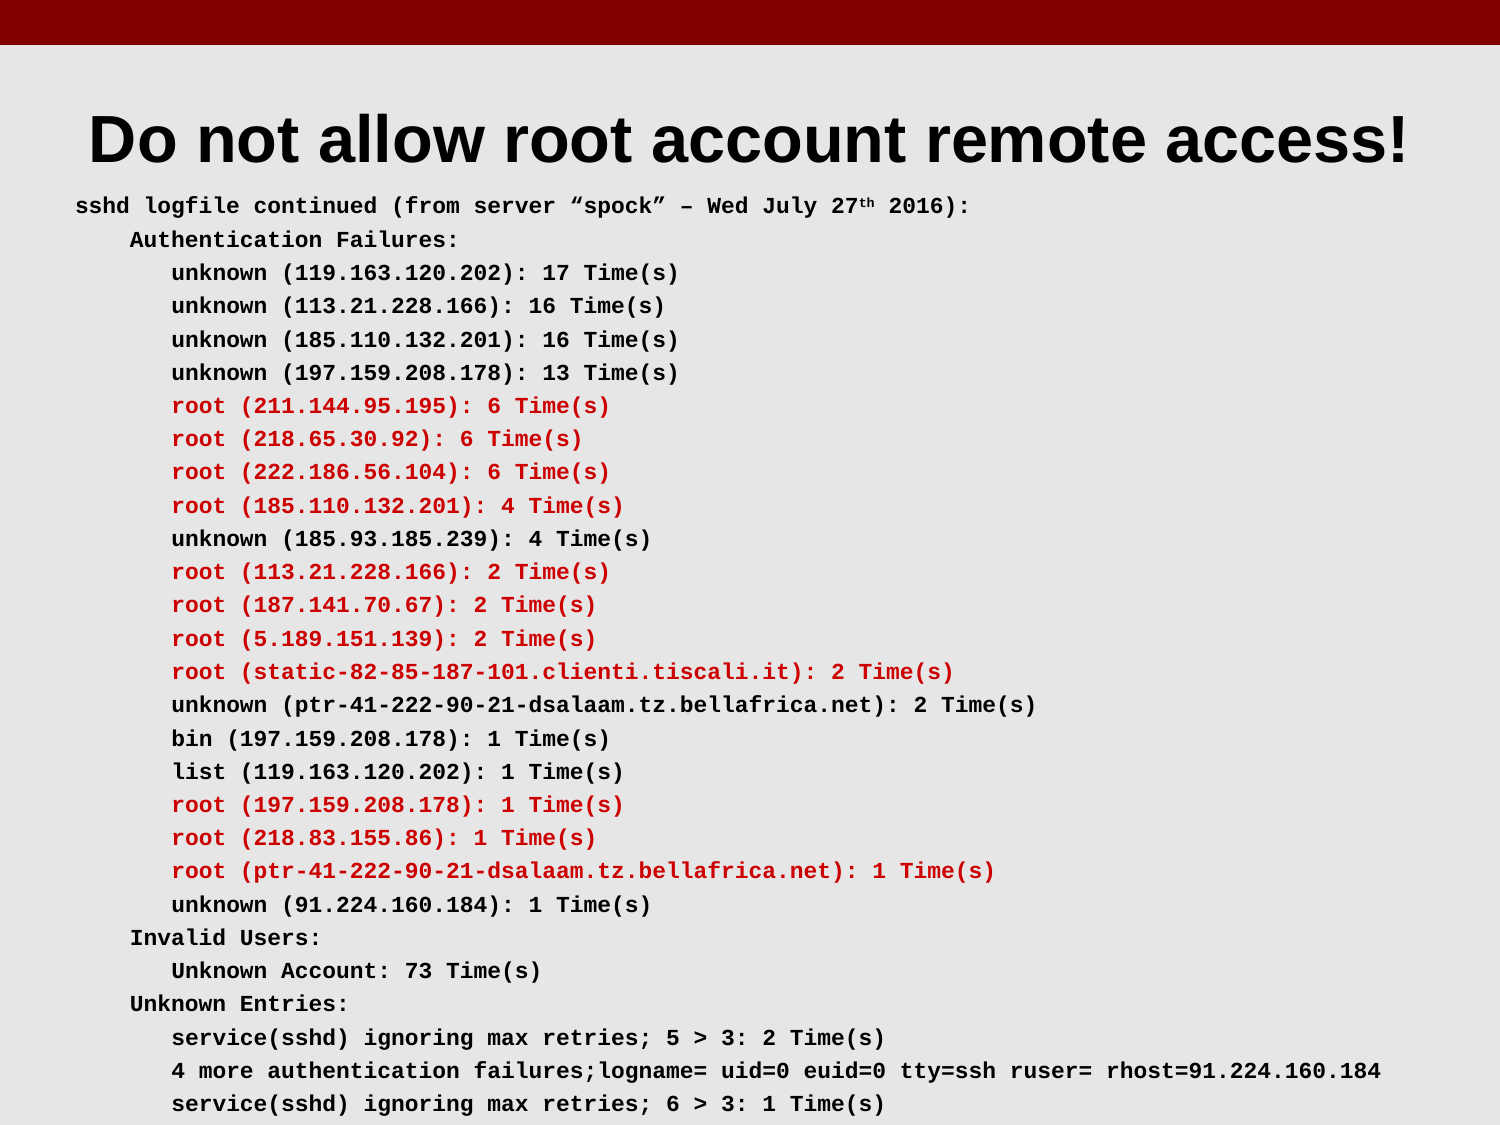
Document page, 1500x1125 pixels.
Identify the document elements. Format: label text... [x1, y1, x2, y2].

title Do not allow root account remote access! [75, 45, 1425, 195]
list sshd logfile continued (from server “spock” – Wed July 27th 2016): Authentication Failures: unknown (119.163.120.202): 17 Time(s) unknown (113.21.228.166): 16 Time(s) unknown (185.110.132.201): 16 Time(s) unknown (197.159.208.178): 13 Time(s) root (211.144.95.195): 6 Time(s) root (218.65.30.92): 6 Time(s) root (222.186.56.104): 6 Time(s) root (185.110.132.201): 4 Time(s) unknown (185.93.185.239): 4 Time(s) root (113.21.228.166): 2 Time(s) root (187.141.70.67): 2 Time(s) root (5.189.151.139): 2 Time(s) root (static-82-85-187-101.clienti.tiscali.it): 2 Time(s) unknown (ptr-41-222-90-21-dsalaam.tz.bellafrica.net): 2 Time(s) bin (197.159.208.178): 1 Time(s) list (119.163.120.202): 1 Time(s) root (197.159.208.178): 1 Time(s) root (218.83.155.86): 1 Time(s) root (ptr-41-222-90-21-dsalaam.tz.bellafrica.net): 1 Time(s) unknown (91.224.160.184): 1 Time(s) Invalid Users: Unknown Account: 73 Time(s) Unknown Entries: service(sshd) ignoring max retries; 5 > 3: 2 Time(s) 4 more authentication failures;logname= uid=0 euid=0 tty=ssh ruser= rhost=91.224.160.184 service(sshd) ignoring max retries; 6 > 3: 1 Time(s) [75, 195, 1425, 1125]
